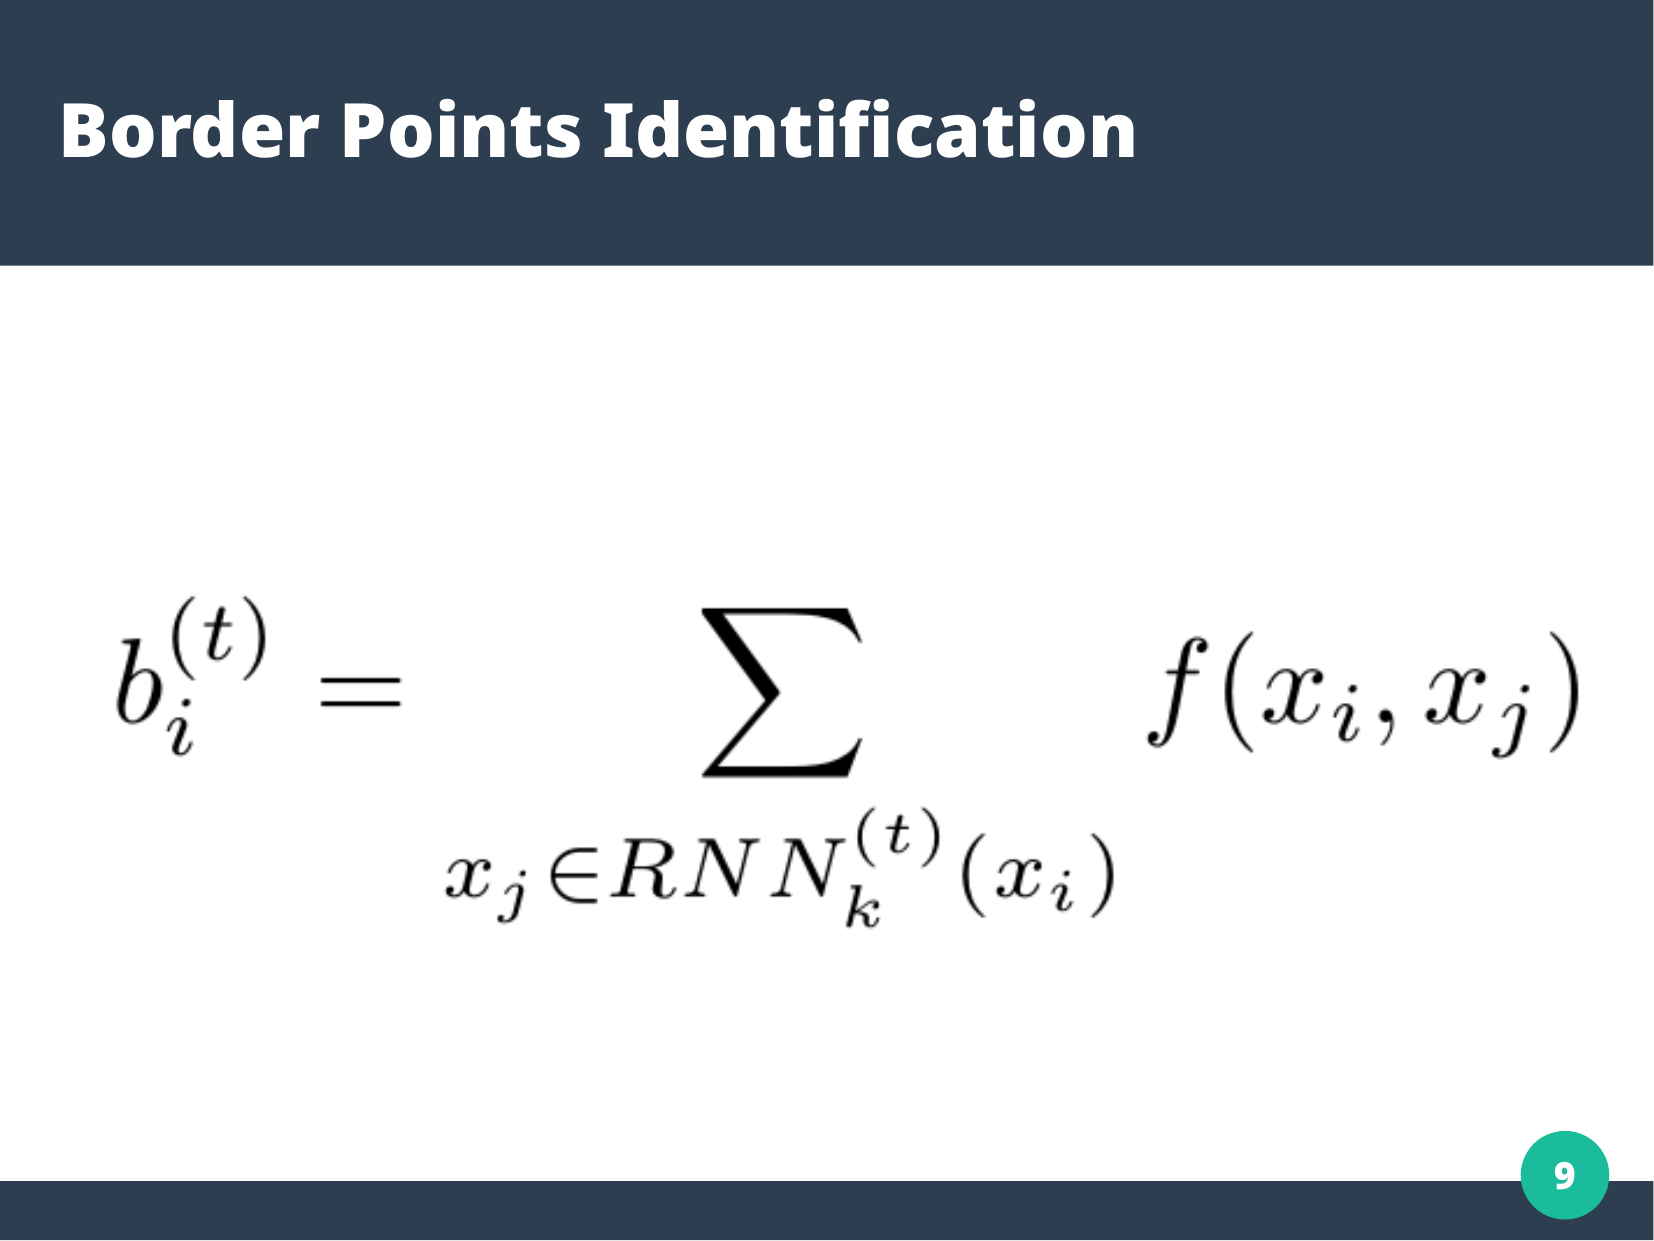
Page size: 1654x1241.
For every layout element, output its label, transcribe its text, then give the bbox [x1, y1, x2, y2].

title Border Points Identification [59, 49, 1595, 207]
picture [59, 509, 1595, 967]
